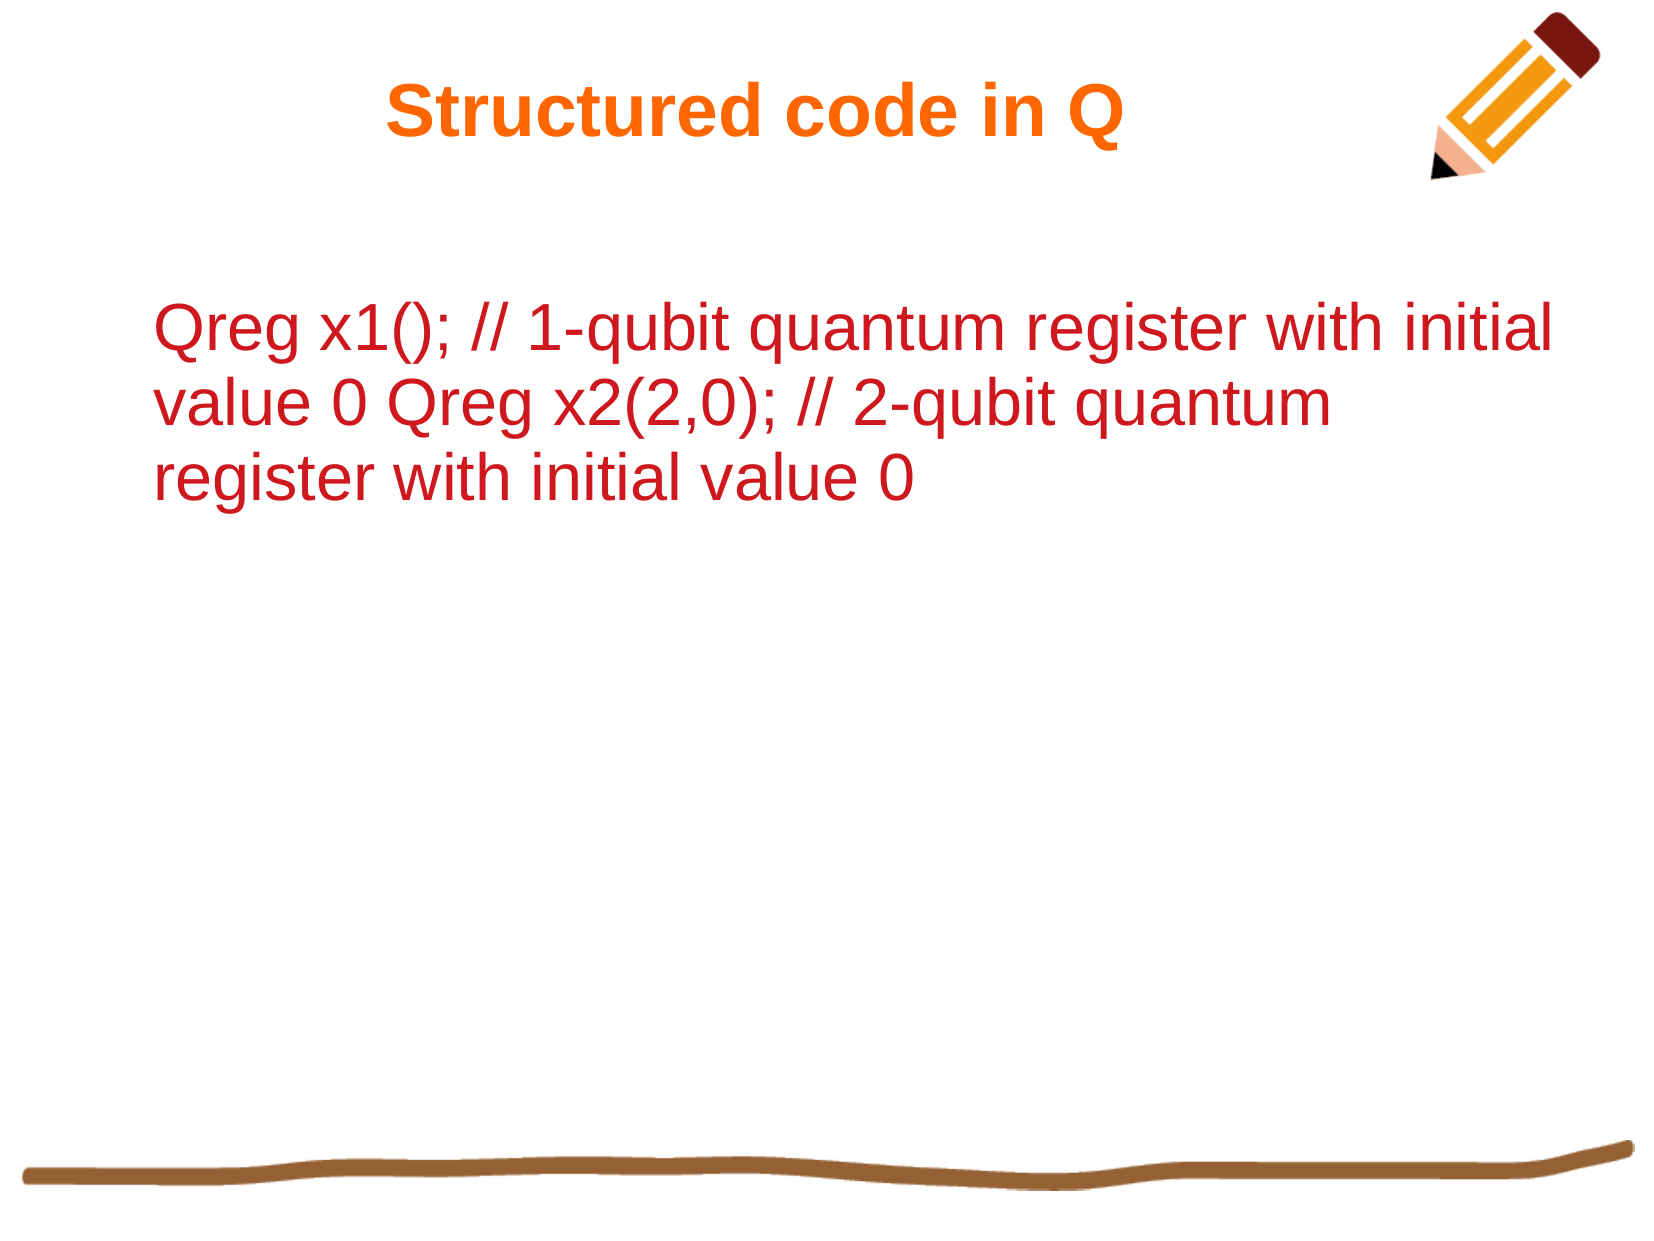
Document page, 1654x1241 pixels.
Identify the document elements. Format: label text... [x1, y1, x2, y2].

title Structured code in Q [82, 49, 1430, 172]
picture [22, 1140, 1635, 1191]
list Qreg x1(); // 1-qubit quantum register with initial value 0 Qreg x2(2,0); // 2-qubit quantum register with initial value 0 [82, 290, 1571, 1122]
picture [1430, 12, 1601, 181]
